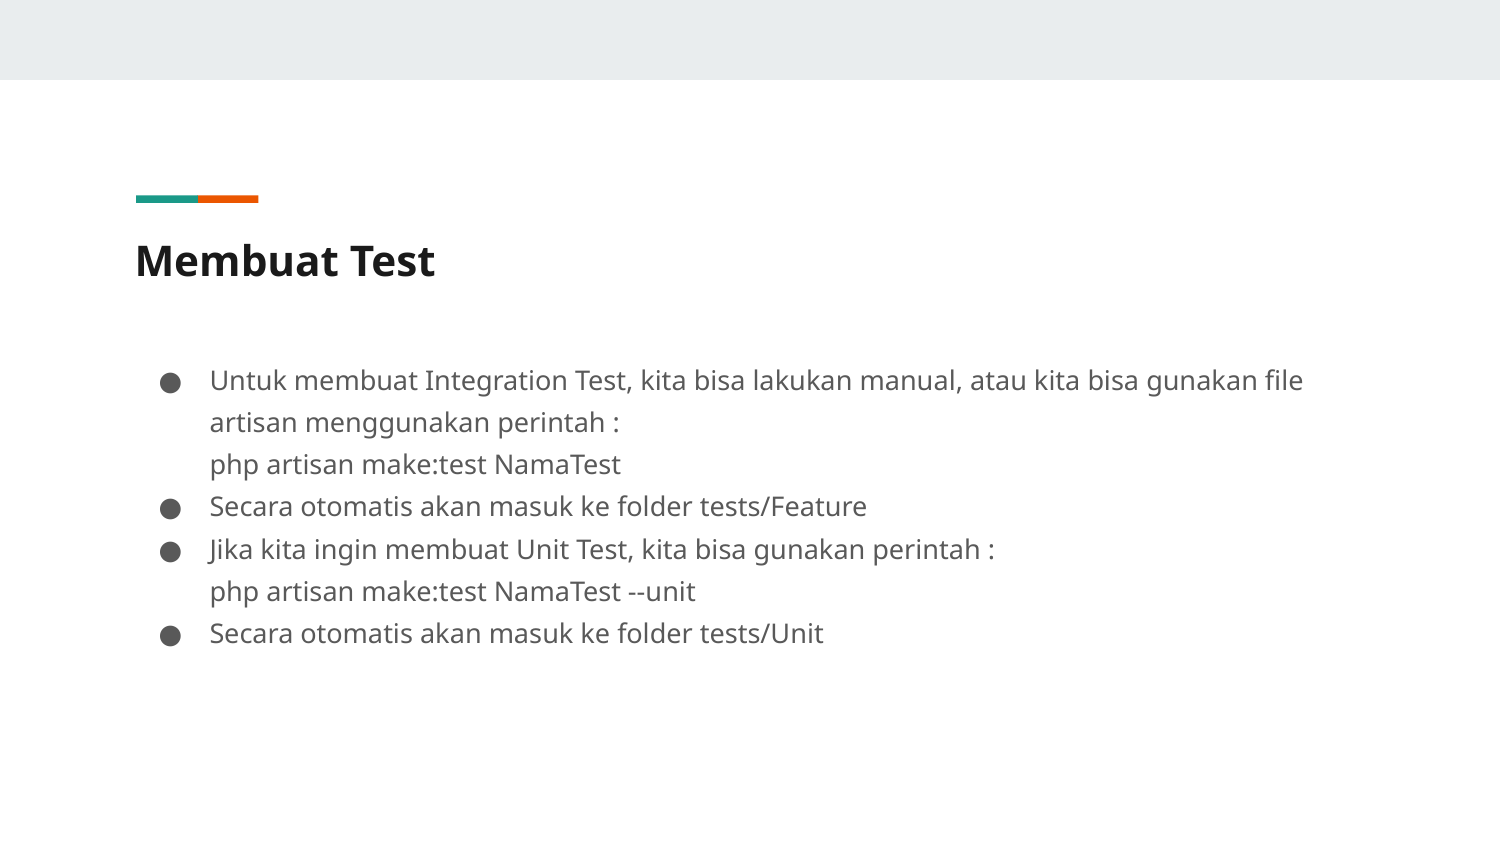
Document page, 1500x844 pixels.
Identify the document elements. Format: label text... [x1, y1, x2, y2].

title Membuat Test [119, 216, 1381, 305]
list Untuk membuat Integration Test, kita bisa lakukan manual, atau kita bisa gunakan file artisan menggunakan perintah : php artisan make:test NamaTest Secara otomatis akan masuk ke folder tests/Feature Jika kita ingin membuat Unit Test, kita bisa gunakan perintah : php artisan make:test NamaTest --unit Secara otomatis akan masuk ke folder tests/Unit [119, 341, 1381, 712]
